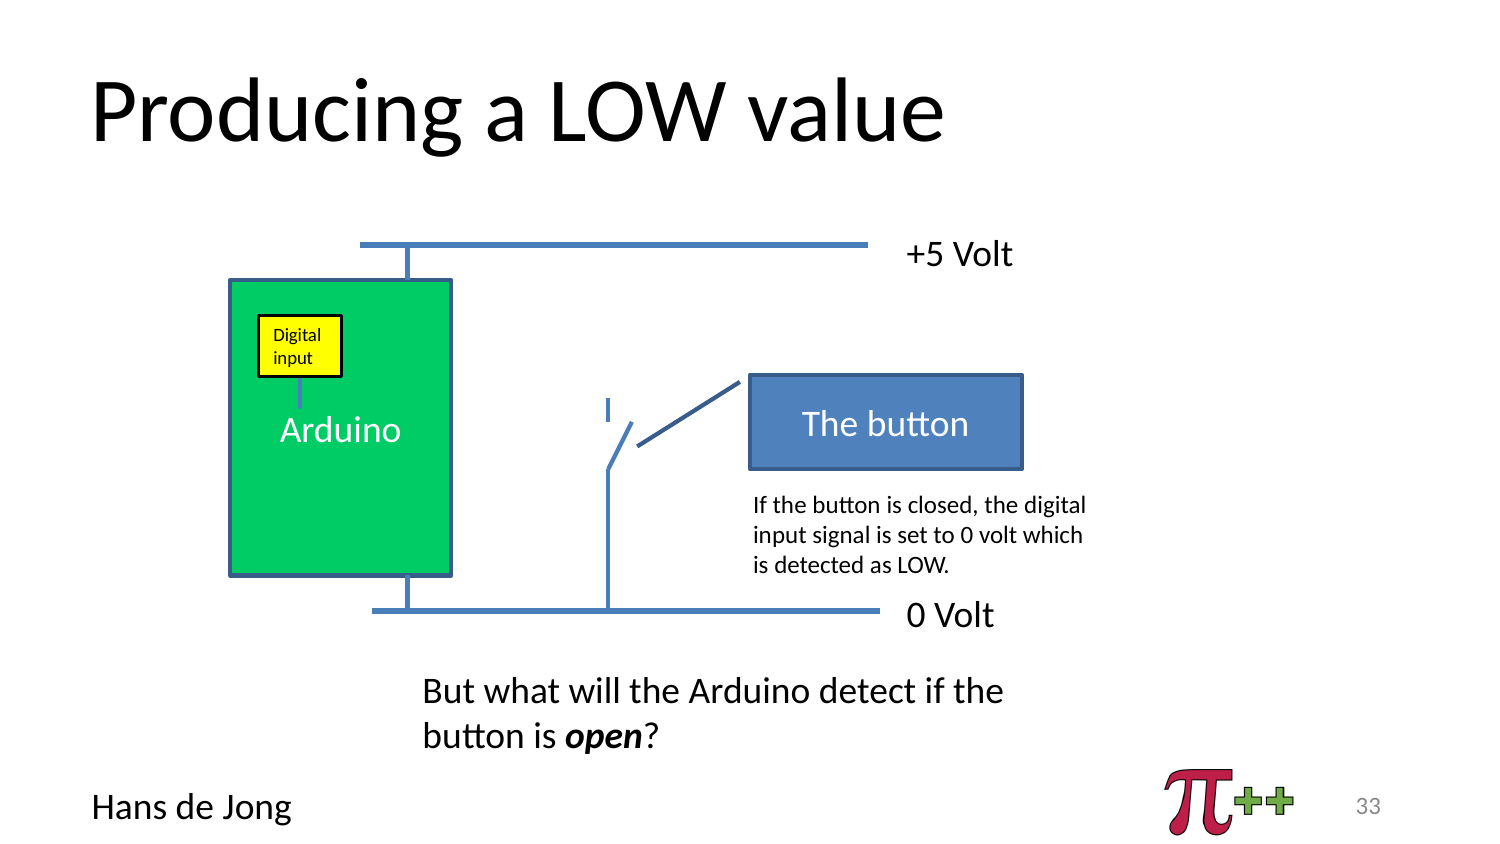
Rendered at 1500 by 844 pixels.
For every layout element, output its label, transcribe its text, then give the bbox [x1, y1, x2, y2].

text_box But what will the Arduino detect if the button is open? [407, 658, 1046, 765]
text_box If the button is closed, the digital input signal is set to 0 volt which is detected as LOW. [738, 480, 1105, 587]
text_box 33 [1340, 782, 1426, 827]
text_box Arduino [230, 280, 451, 575]
text_box +5 Volt [891, 221, 1031, 282]
text_box The button [750, 375, 1022, 469]
text_box 0 Volt [891, 587, 1012, 643]
text_box Digital input [258, 315, 342, 377]
title Producing a LOW value [75, 0, 1426, 210]
